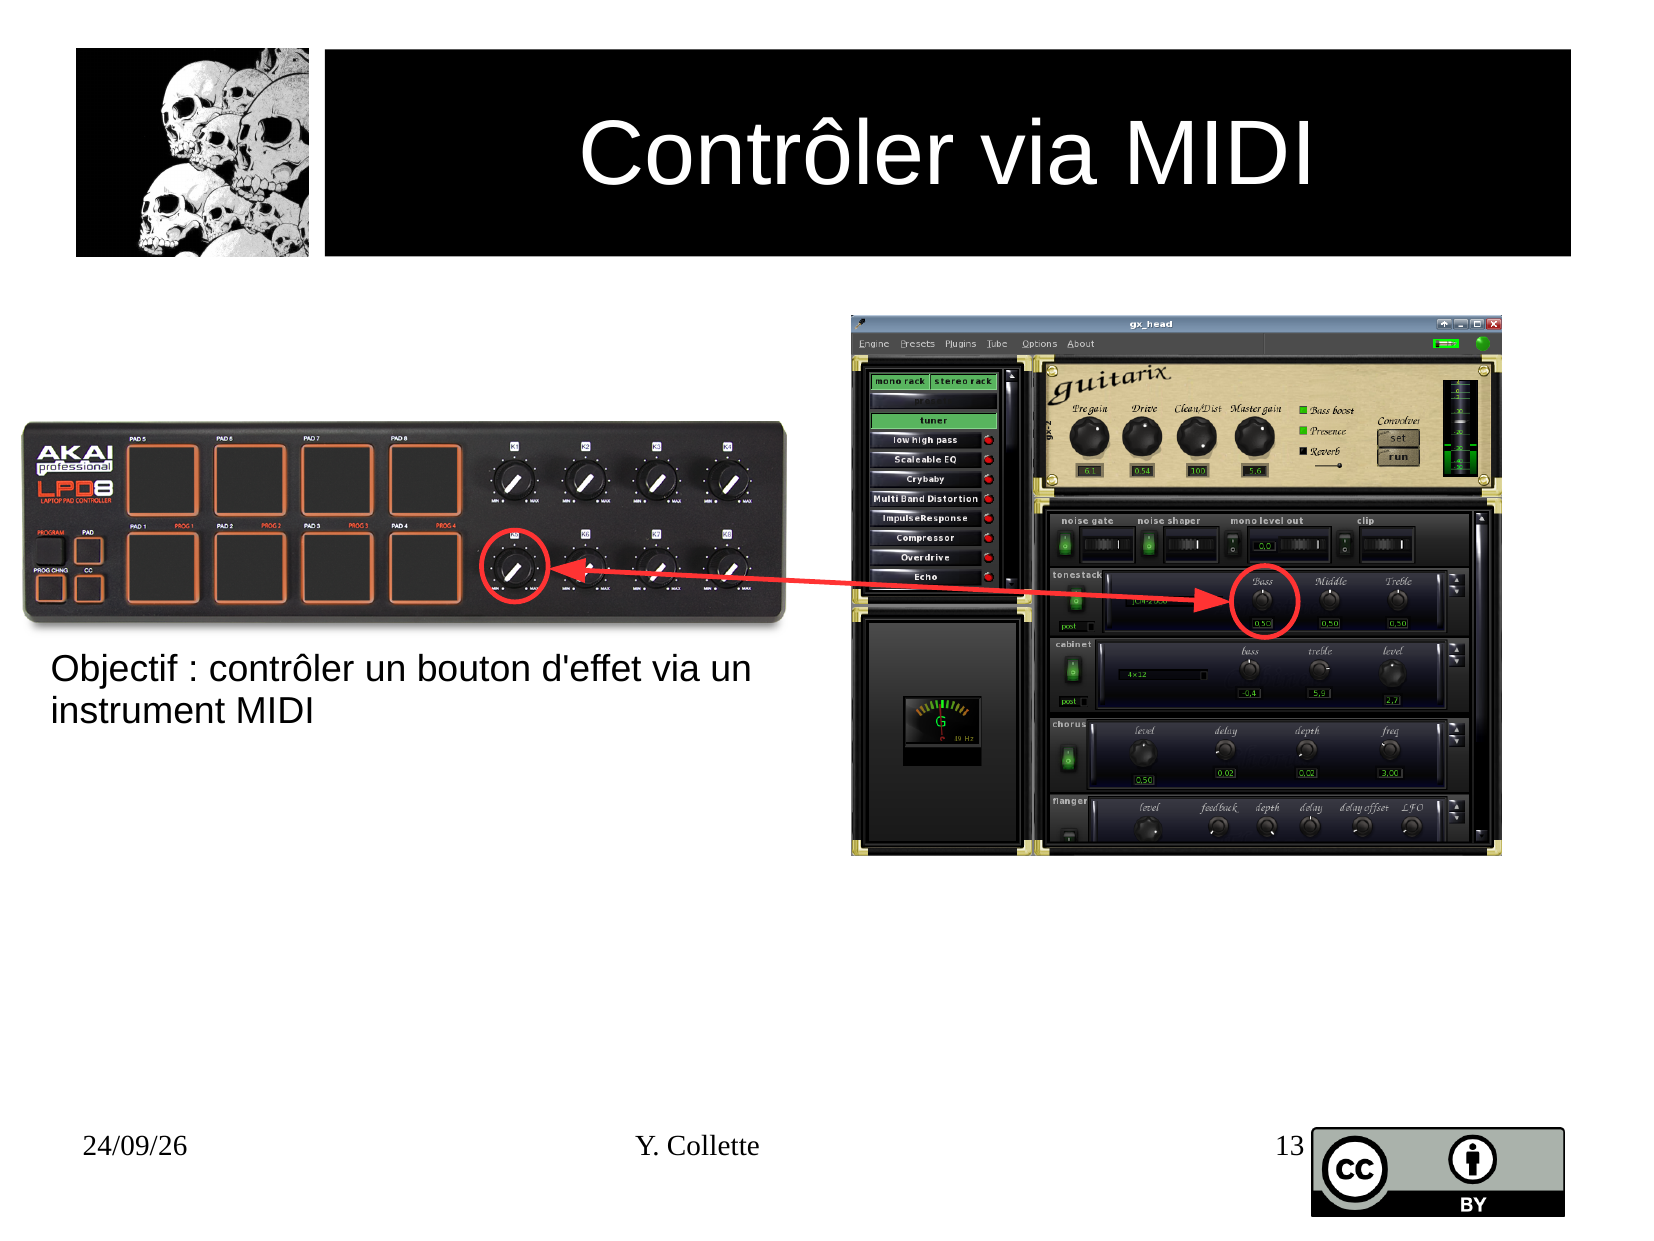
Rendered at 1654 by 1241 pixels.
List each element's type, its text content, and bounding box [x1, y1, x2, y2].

text_box Objectif : contrôler un bouton d'effet via un instrument MIDI [35, 640, 777, 740]
title Contrôler via MIDI [324, 49, 1571, 257]
picture [851, 315, 1502, 857]
picture [76, 48, 309, 257]
picture [1234, 569, 1295, 634]
picture [0, 290, 815, 807]
picture [484, 533, 545, 599]
picture [1311, 1127, 1565, 1217]
